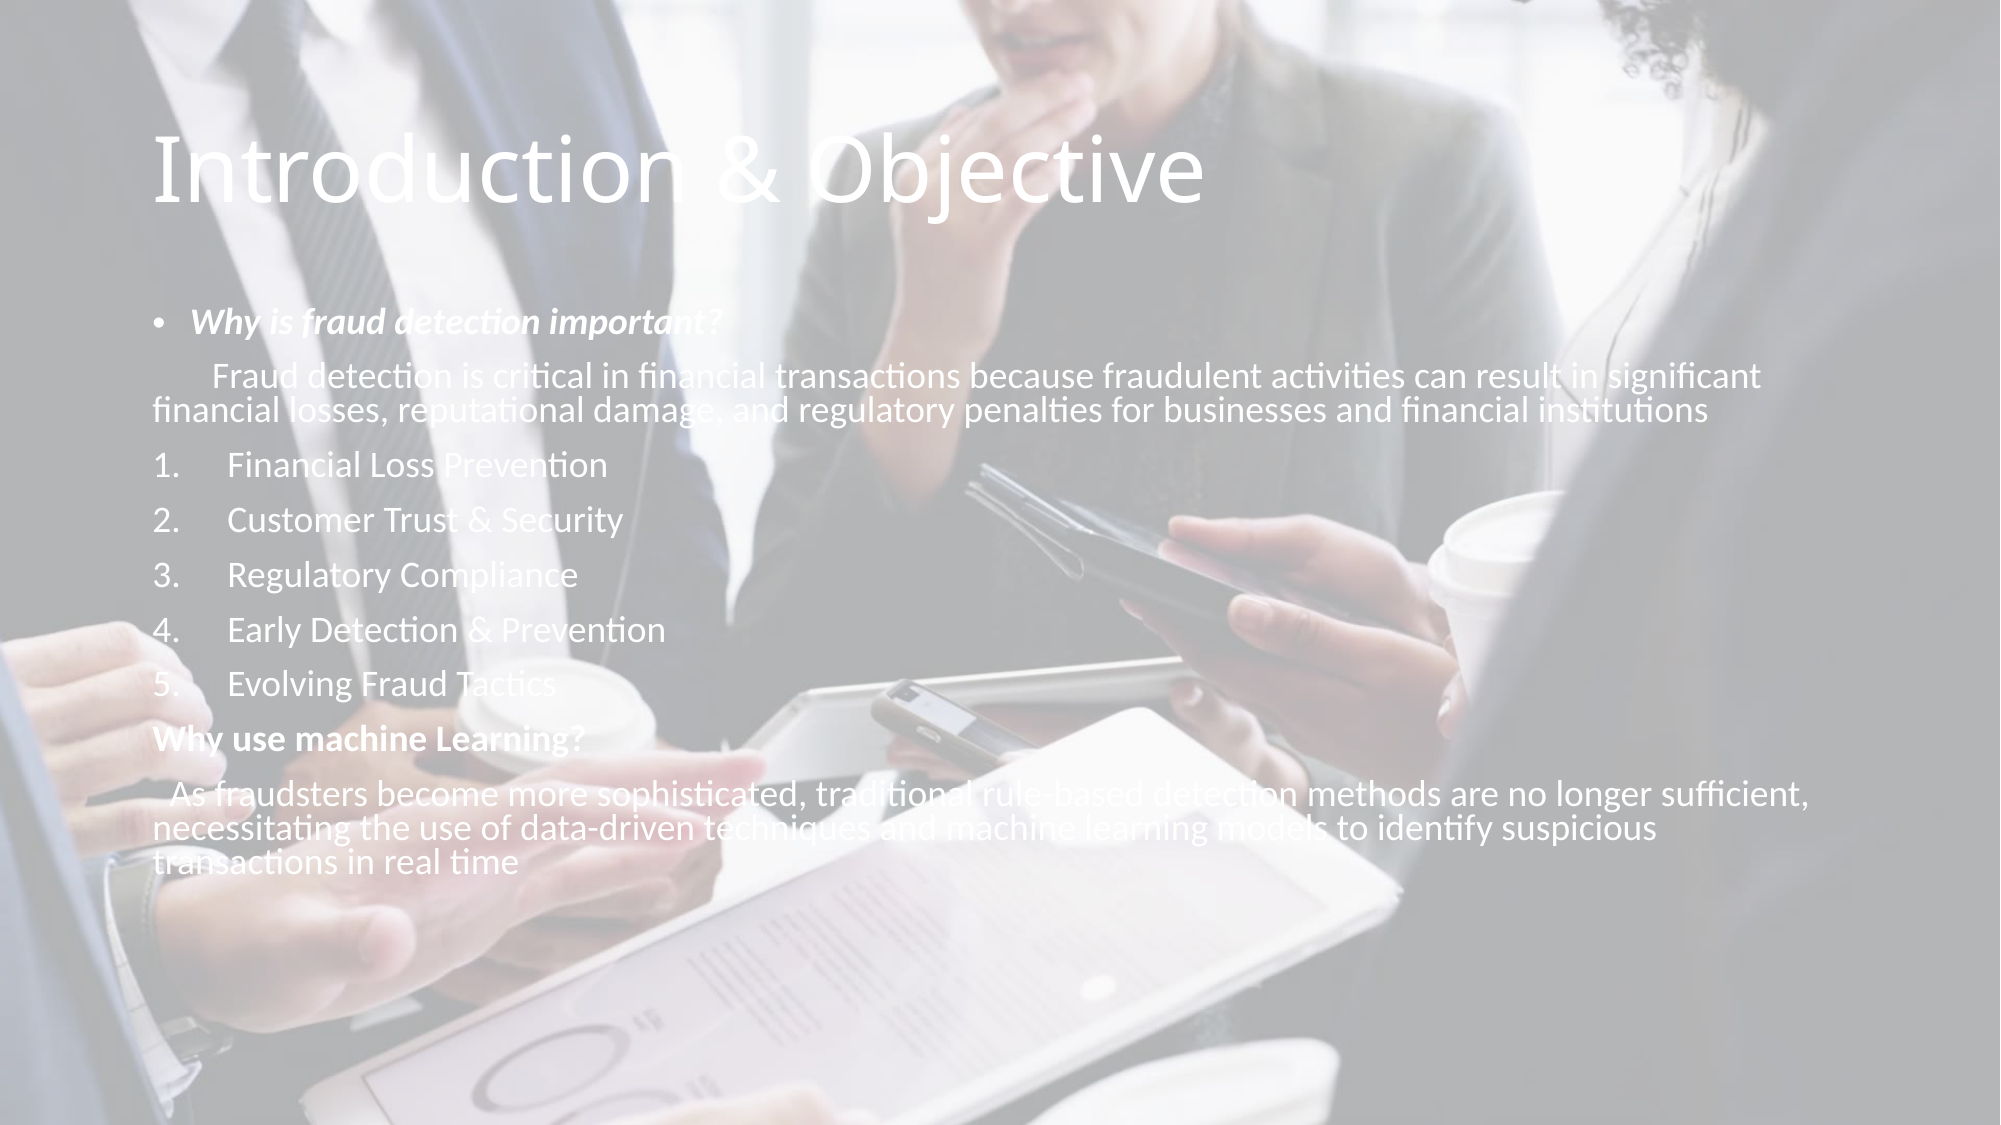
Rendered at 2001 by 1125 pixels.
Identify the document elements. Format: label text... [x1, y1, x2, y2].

title Introduction & Objective [137, 59, 1863, 278]
picture [0, 0, 2000, 1125]
list Why is fraud detection important? Fraud detection is critical in financial transactions because fraudulent activities can result in significant financial losses, reputational damage, and regulatory penalties for businesses and financial institutions Financial Loss Prevention Customer Trust & Security Regulatory Compliance Early Detection & Prevention Evolving Fraud Tactics Why use machine Learning? As fraudsters become more sophisticated, traditional rule-based detection methods are no longer sufficient, necessitating the use of data-driven techniques and machine learning models to identify suspicious transactions in real time [137, 299, 1863, 1014]
